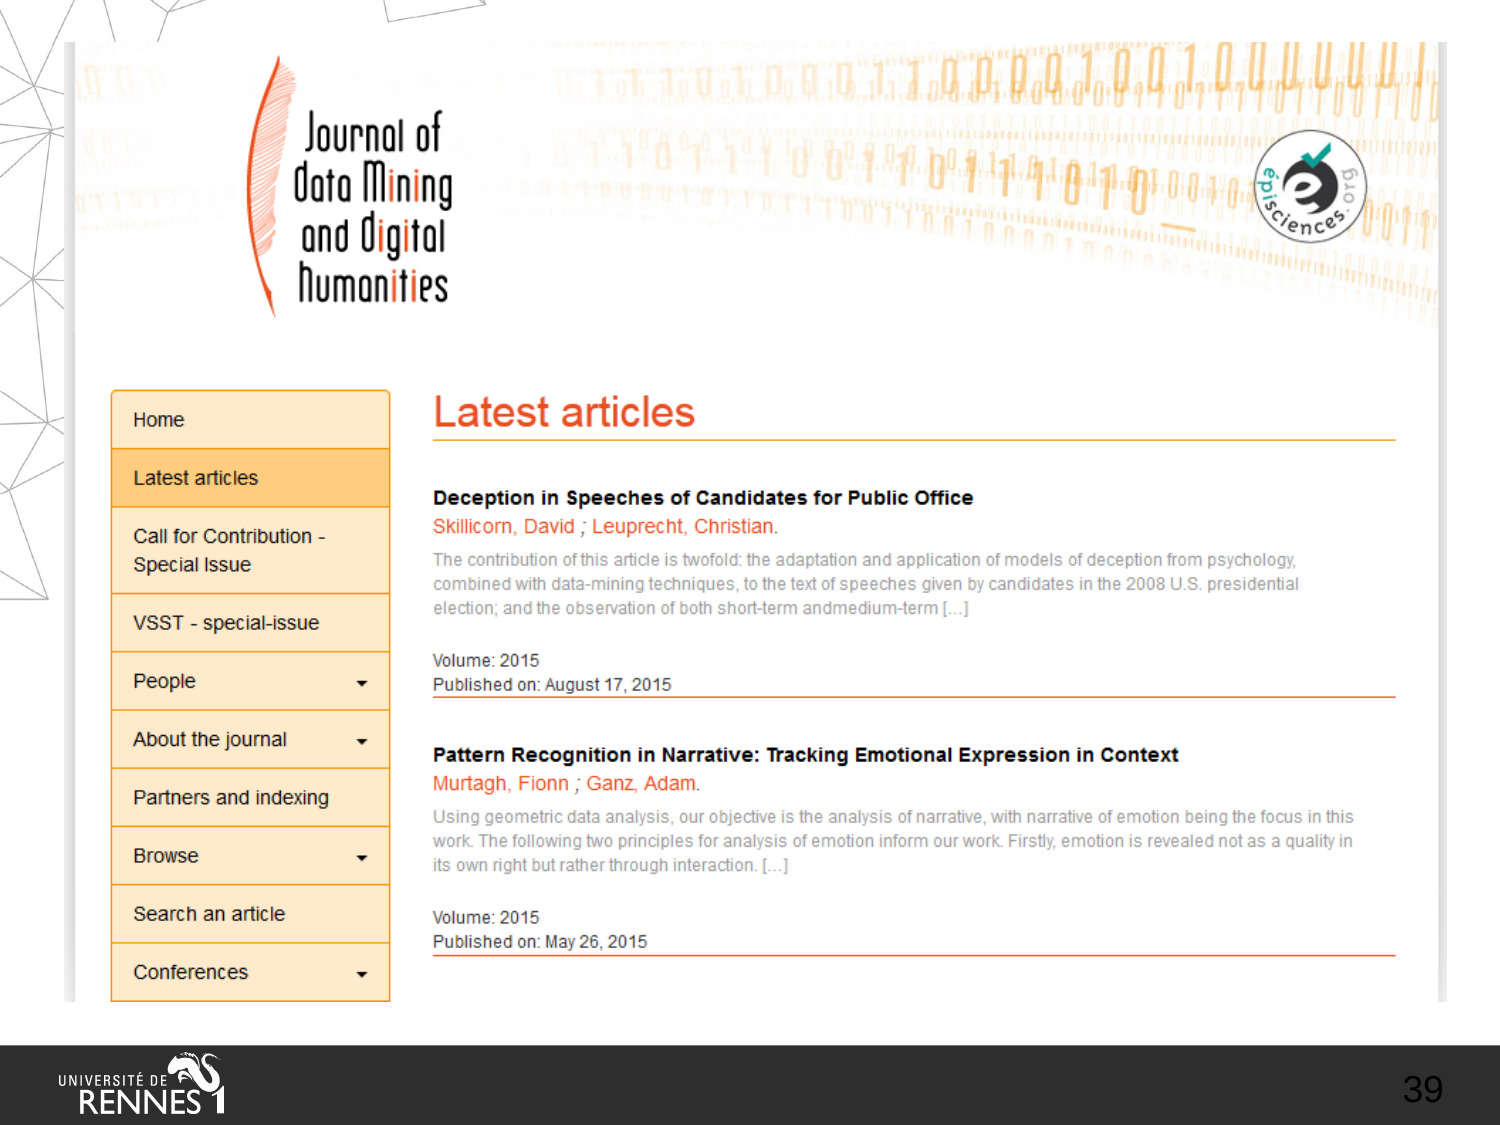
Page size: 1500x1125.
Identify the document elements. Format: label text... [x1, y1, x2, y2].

picture [0, 0, 1500, 1045]
picture [59, 1052, 224, 1114]
text_box <number> [1257, 1057, 1459, 1118]
